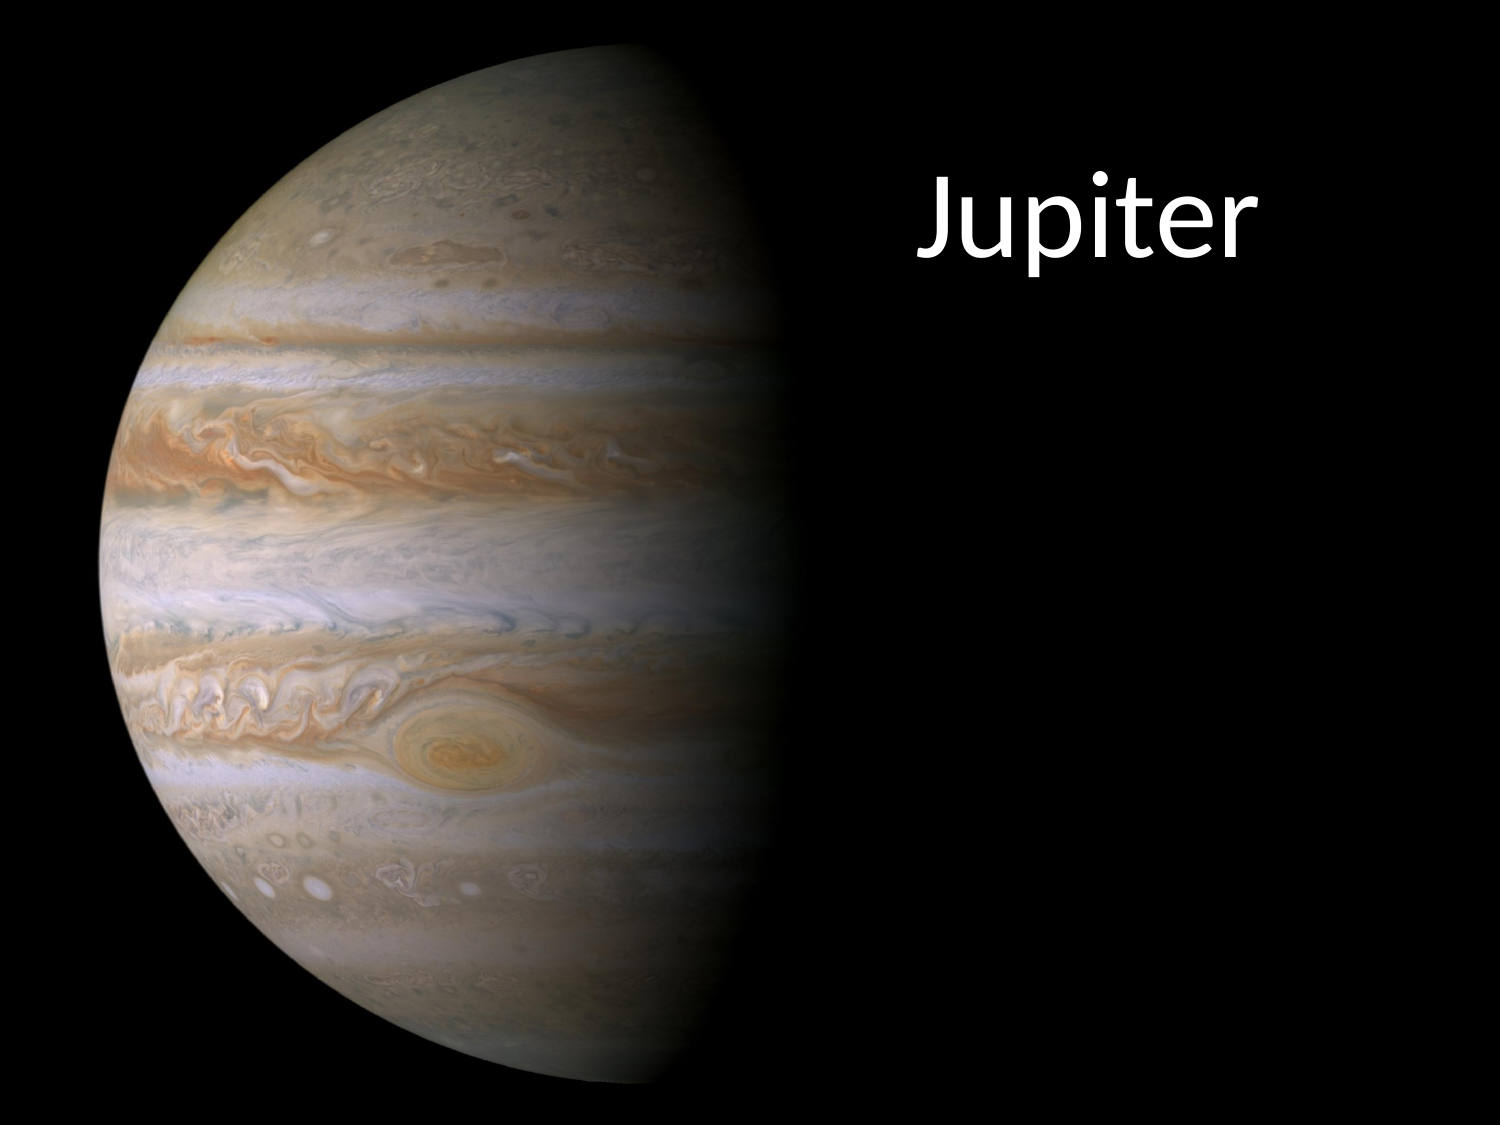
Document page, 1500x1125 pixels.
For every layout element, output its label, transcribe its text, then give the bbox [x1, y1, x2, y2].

picture [2, 3, 901, 1125]
text_box Jupiter [900, 125, 1363, 292]
